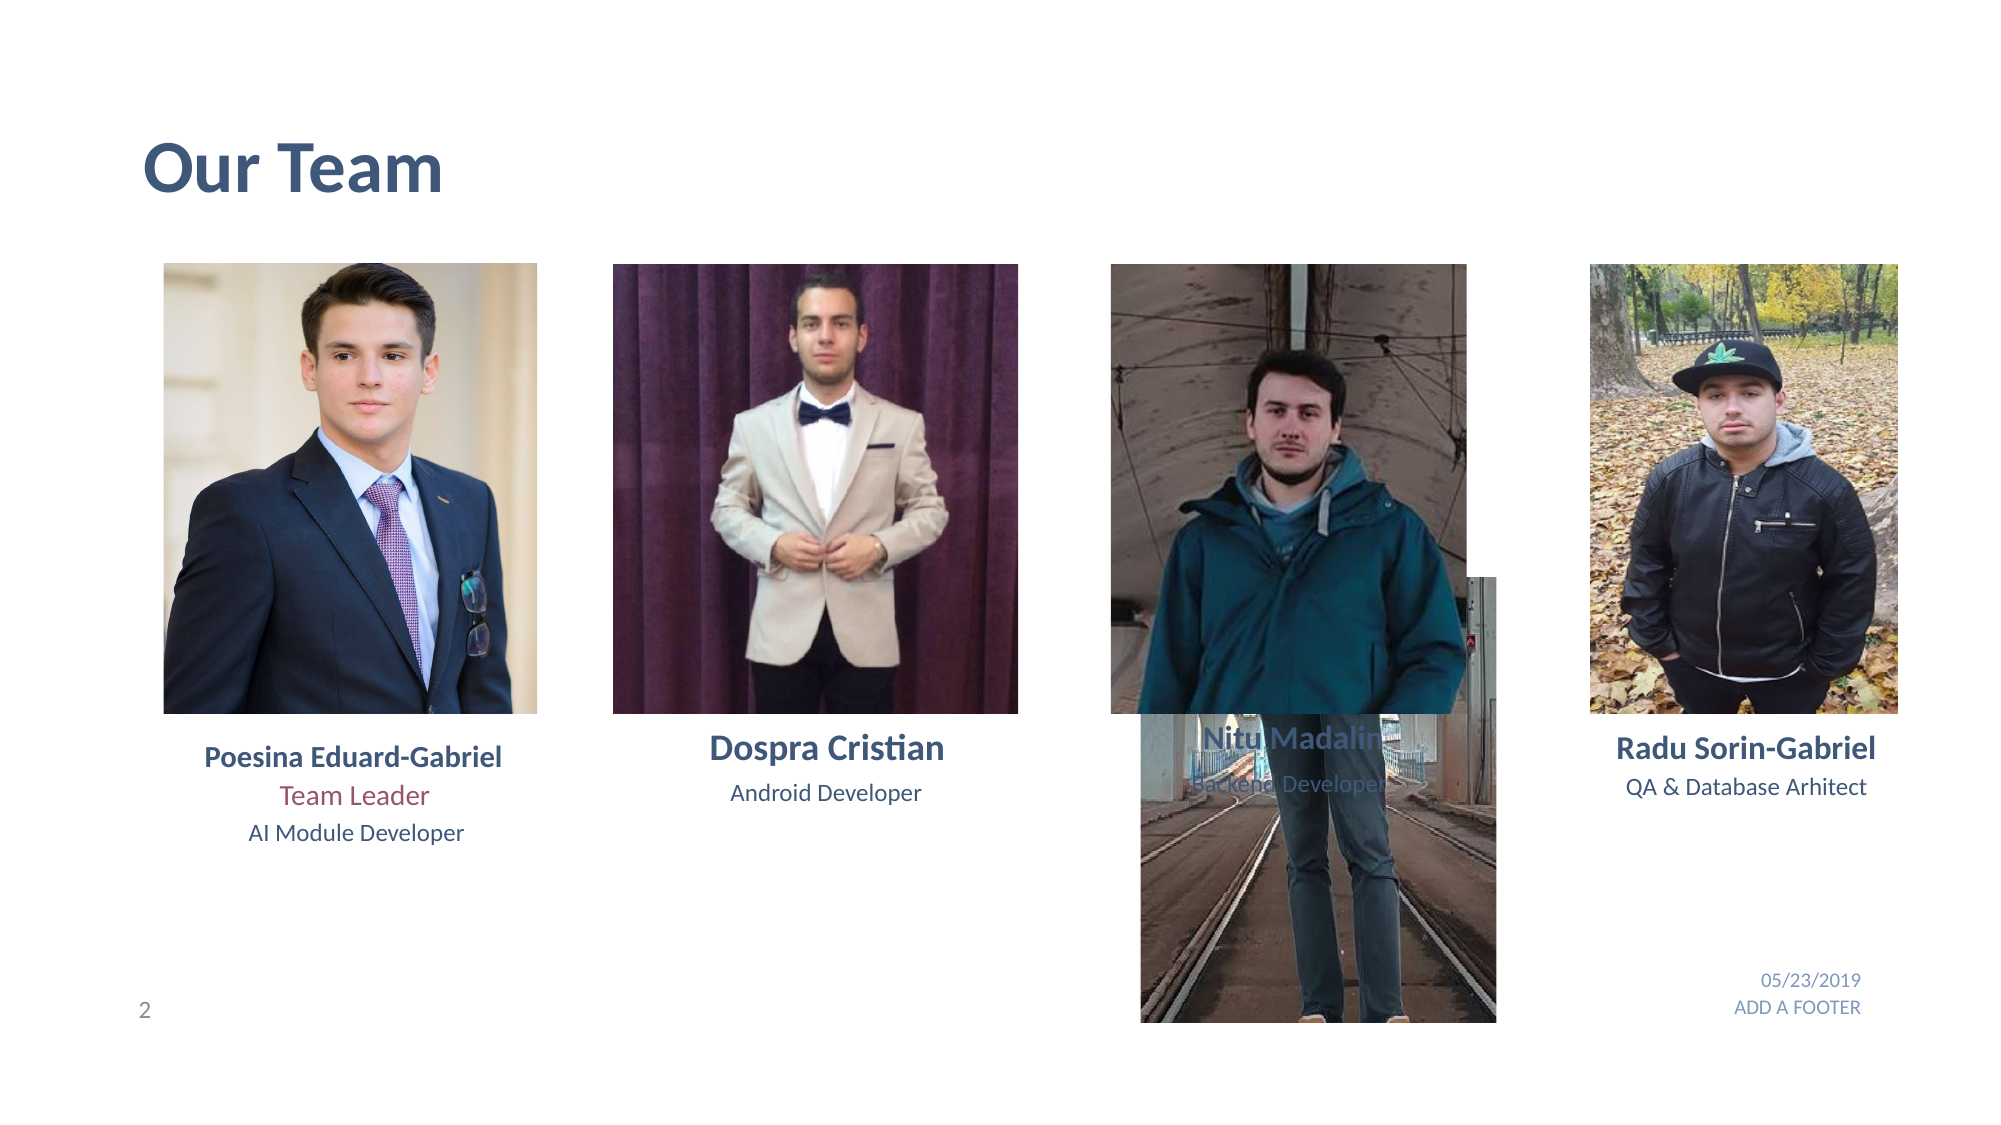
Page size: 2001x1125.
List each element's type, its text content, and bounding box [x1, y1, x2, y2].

footer ADD A FOOTER [1186, 993, 1862, 1033]
picture [163, 263, 538, 714]
list AI Module Developer [197, 819, 511, 934]
picture [1110, 264, 1497, 1023]
slide_number 05/23/2019 [1683, 953, 1862, 992]
list Radu Sorin-Gabriel [1578, 711, 1910, 767]
list Poesina Eduard-Gabriel [194, 719, 508, 775]
picture [1590, 264, 1898, 714]
list Android Developer [667, 780, 980, 894]
list Dospra Cristian [667, 713, 981, 769]
picture [613, 264, 1019, 714]
slide_number <number> [105, 993, 170, 1033]
title Our Team [137, 121, 1702, 215]
list Backend Developer [1129, 771, 1443, 885]
list Team Leader [195, 780, 509, 820]
list QA & Database Arhitect [1584, 774, 1904, 888]
list Nitu Madalin [1134, 714, 1447, 758]
